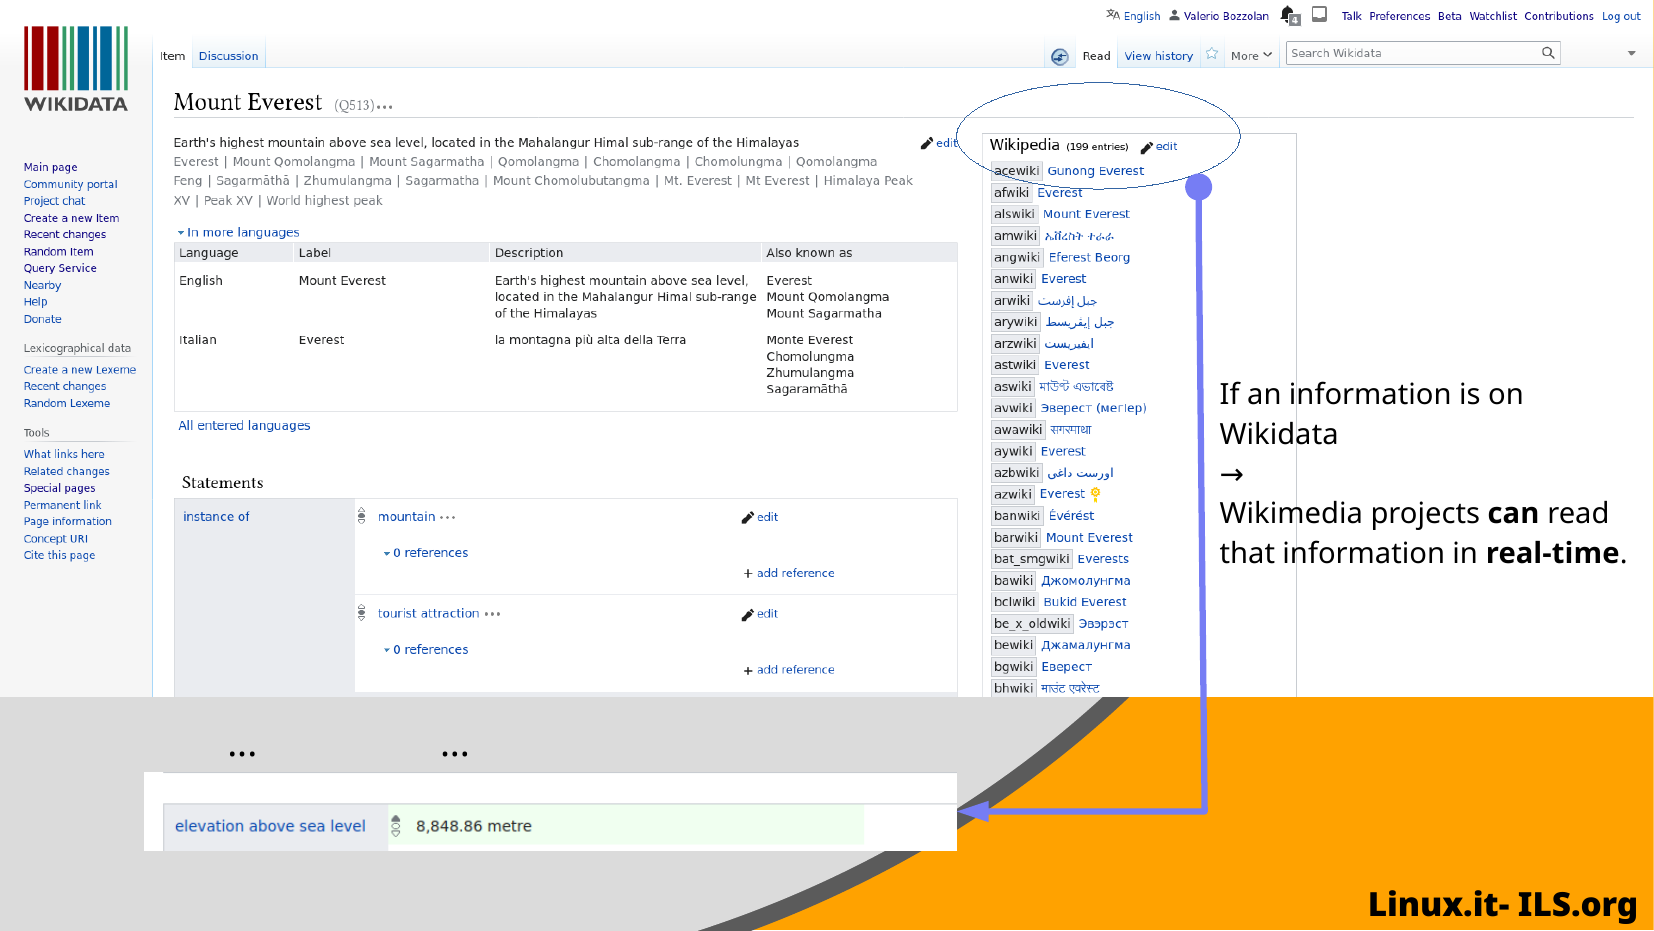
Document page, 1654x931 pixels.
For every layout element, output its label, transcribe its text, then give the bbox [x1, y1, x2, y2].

picture [0, 0, 1654, 697]
text_box ... [425, 708, 508, 768]
text_box ... [212, 708, 296, 768]
picture [1322, 553, 1331, 561]
text_box Linux.it- ILS.org [1346, 874, 1654, 927]
picture [1206, 553, 1654, 697]
picture [1252, 555, 1259, 561]
picture [144, 772, 957, 851]
text_box If an information is on Wikidata → Wikimedia projects can read that information in real-time. [1204, 366, 1654, 553]
picture [1378, 555, 1385, 561]
picture [1413, 553, 1422, 561]
